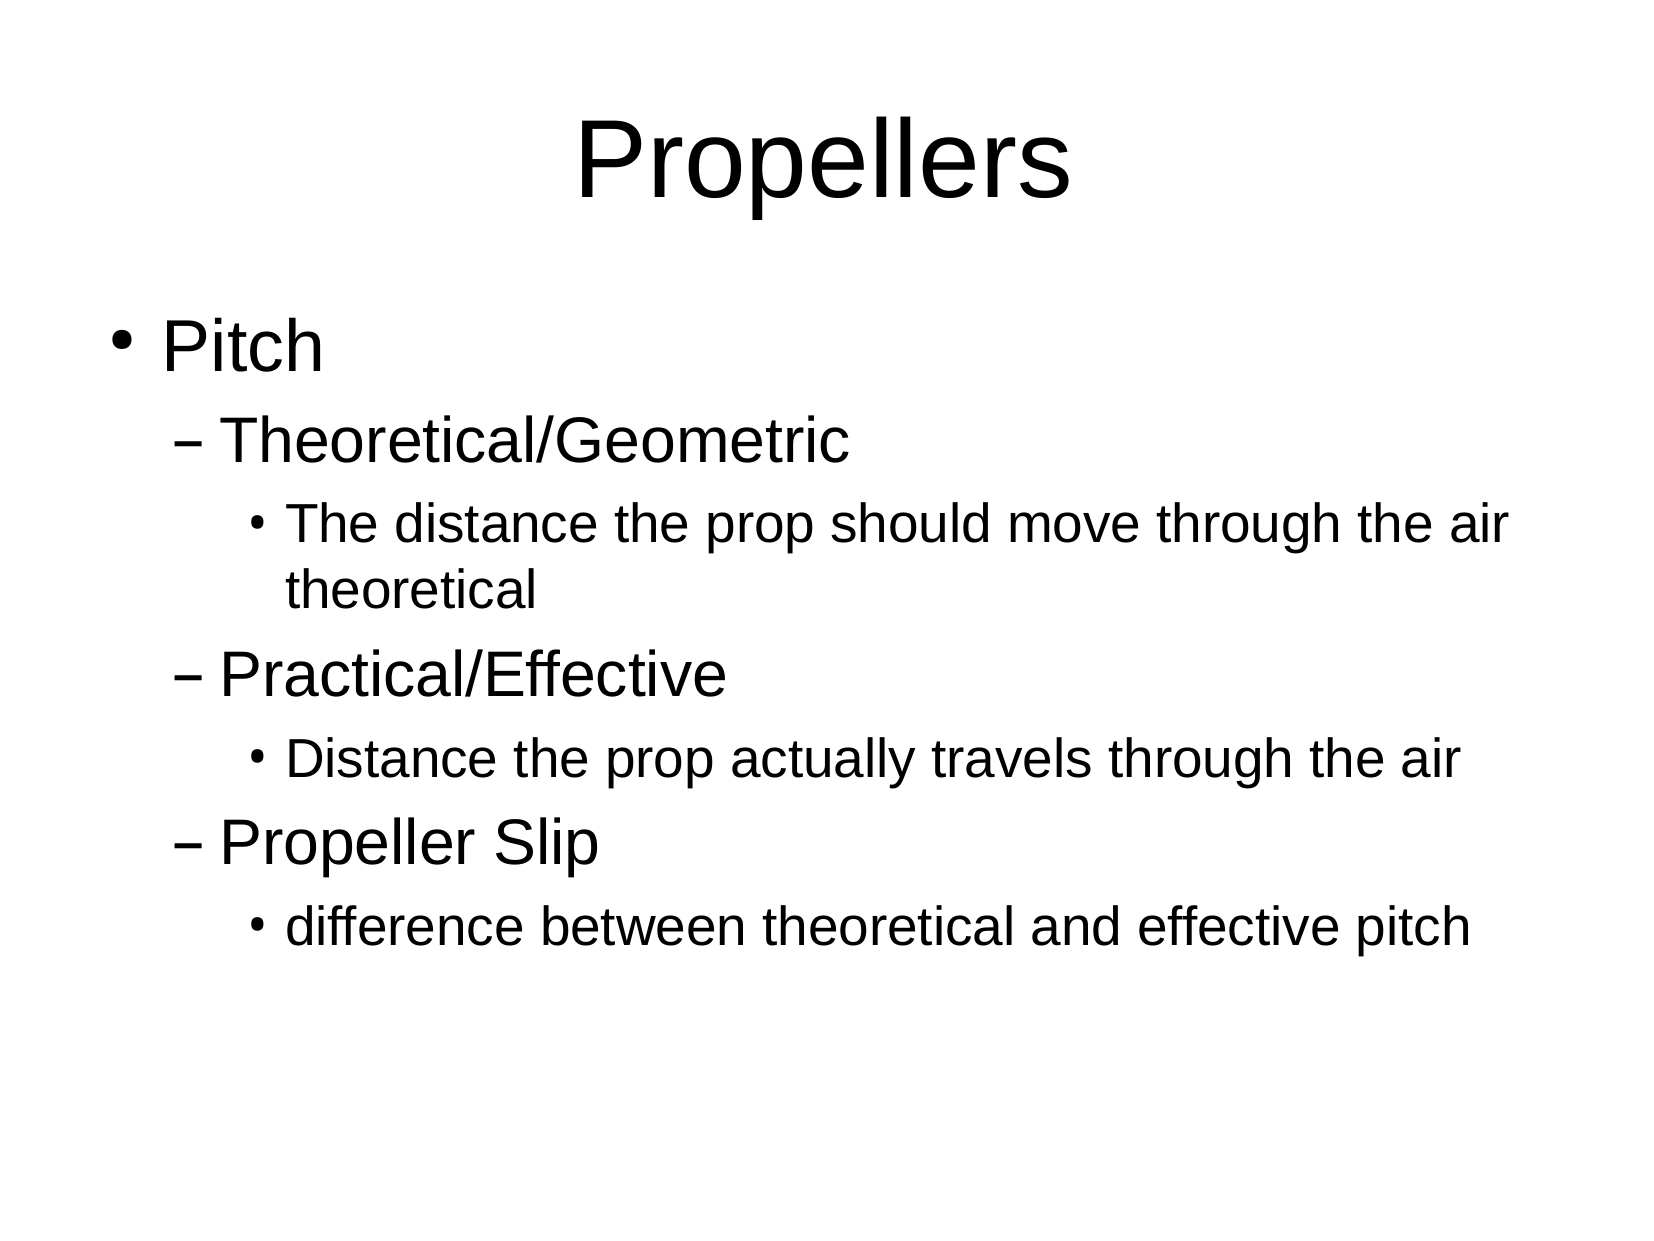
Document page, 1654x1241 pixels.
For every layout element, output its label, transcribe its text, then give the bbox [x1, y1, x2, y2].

list Pitch Theoretical/Geometric The distance the prop should move through the air theoretical Practical/Effective Distance the prop actually travels through the air Propeller Slip difference between theoretical and effective pitch [82, 289, 1571, 1241]
title Propellers [82, 16, 1571, 289]
